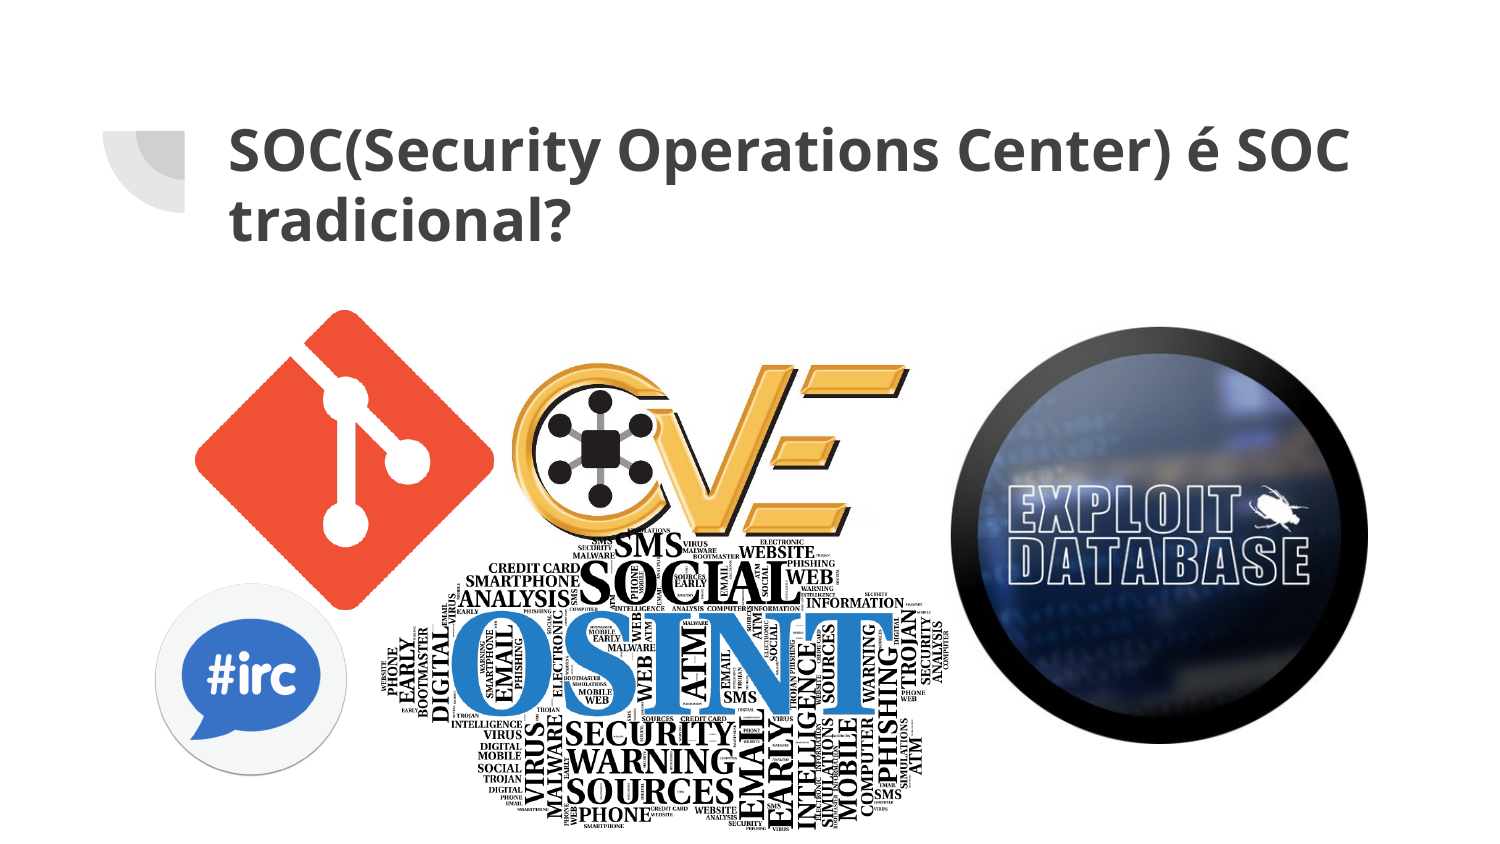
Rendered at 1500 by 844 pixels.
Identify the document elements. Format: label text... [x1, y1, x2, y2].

picture [149, 310, 1368, 839]
title SOC(Security Operations Center) é SOC tradicional? [213, 98, 1368, 263]
